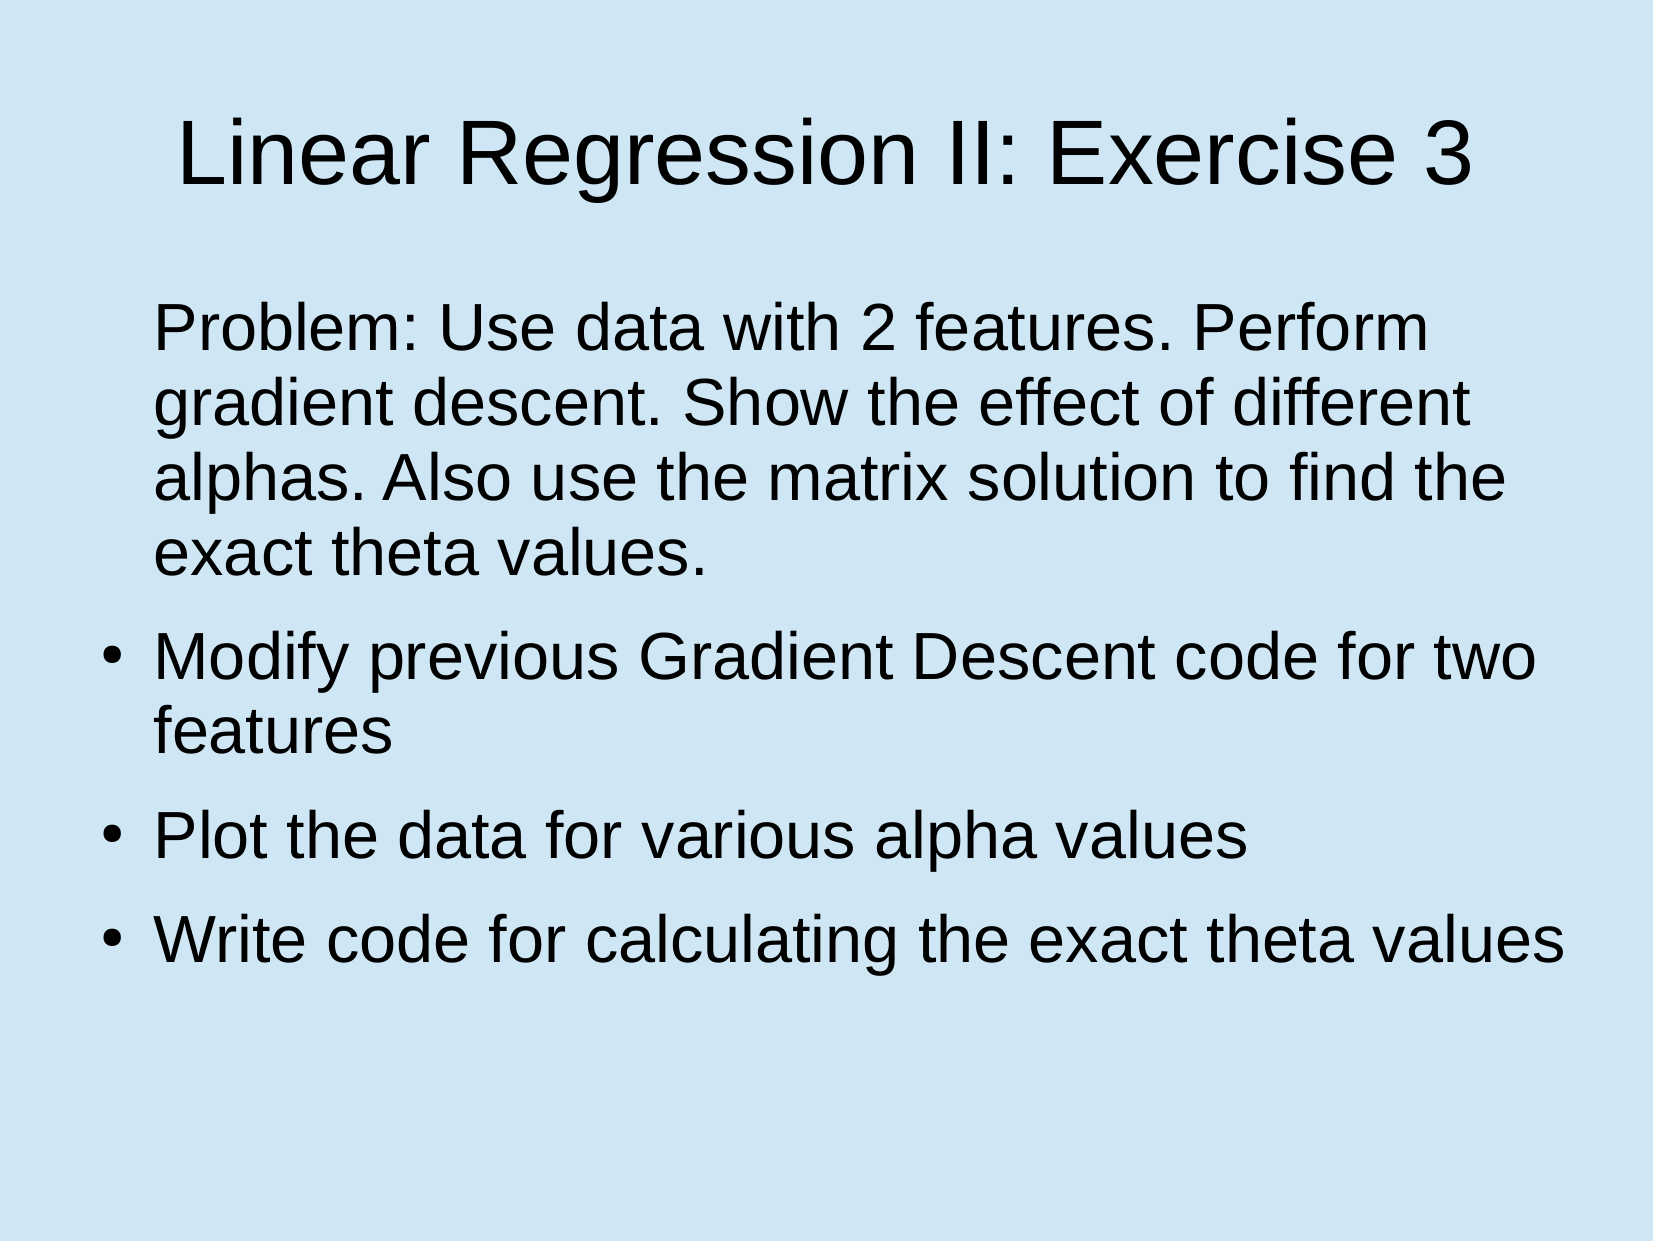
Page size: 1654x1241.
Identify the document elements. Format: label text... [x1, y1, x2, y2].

list Problem: Use data with 2 features. Perform gradient descent. Show the effect of different alphas. Also use the matrix solution to find the exact theta values. Modify previous Gradient Descent code for two features Plot the data for various alpha values Write code for calculating the exact theta values [82, 290, 1571, 1010]
title Linear Regression II: Exercise 3 [82, 49, 1571, 257]
